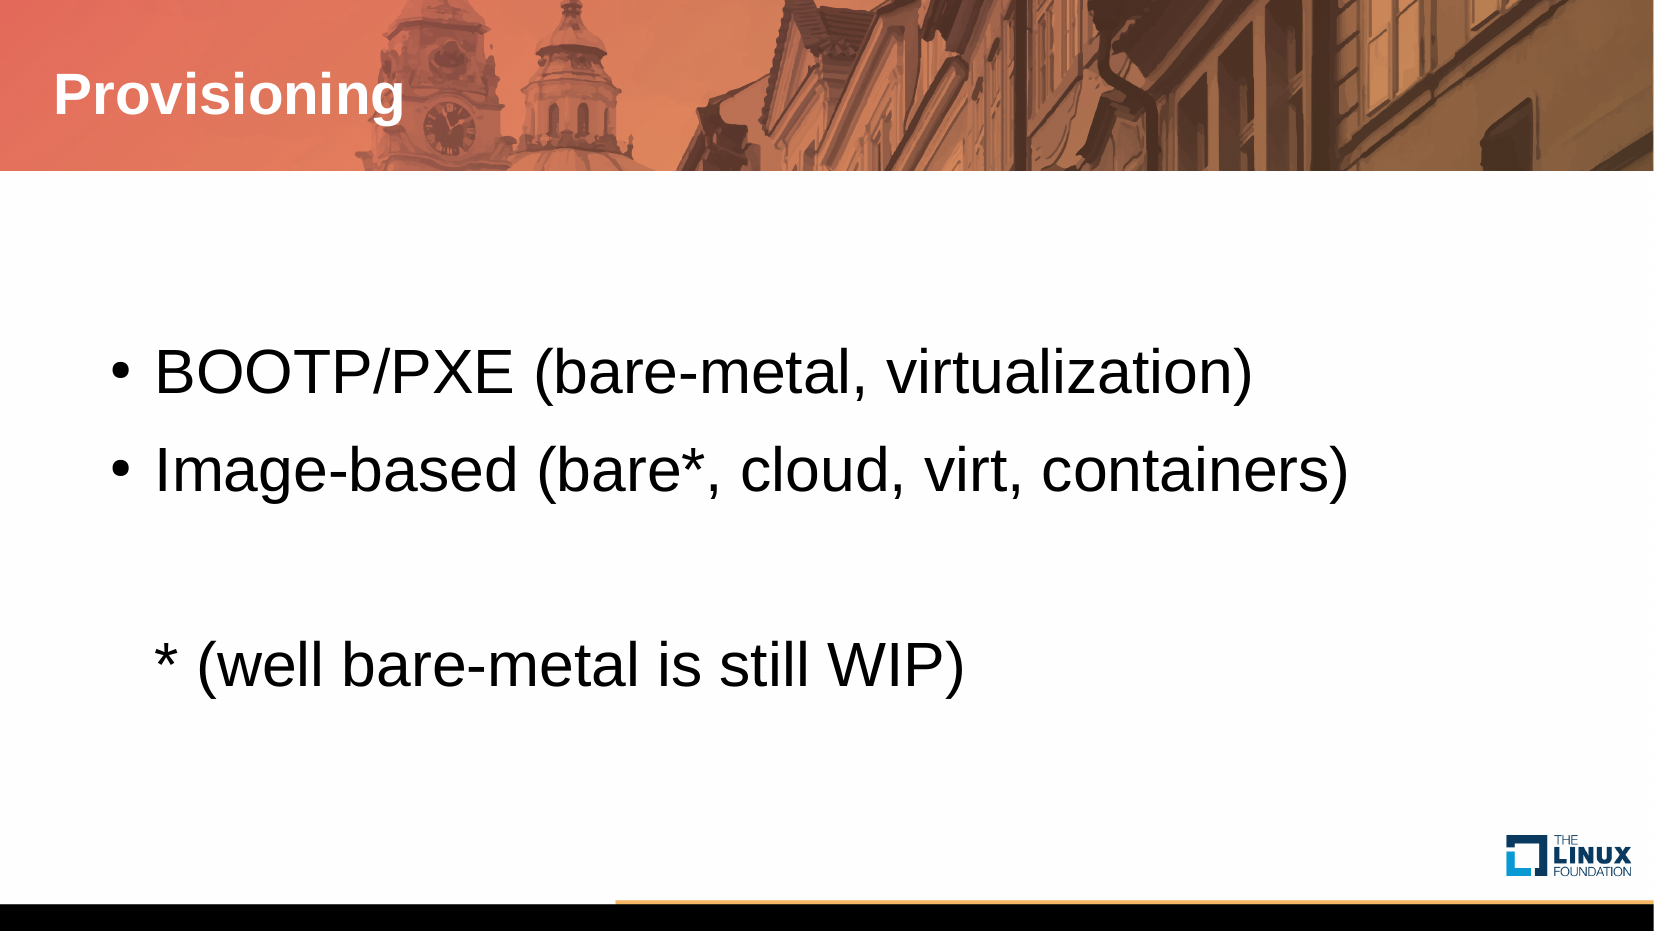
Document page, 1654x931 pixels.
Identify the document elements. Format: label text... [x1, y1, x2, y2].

title Provisioning [53, 21, 1571, 167]
list BOOTP/PXE (bare-metal, virtualization) Image-based (bare*, cloud, virt, containers) * (well bare-metal is still WIP) [94, 337, 1583, 700]
picture [0, 0, 1654, 931]
